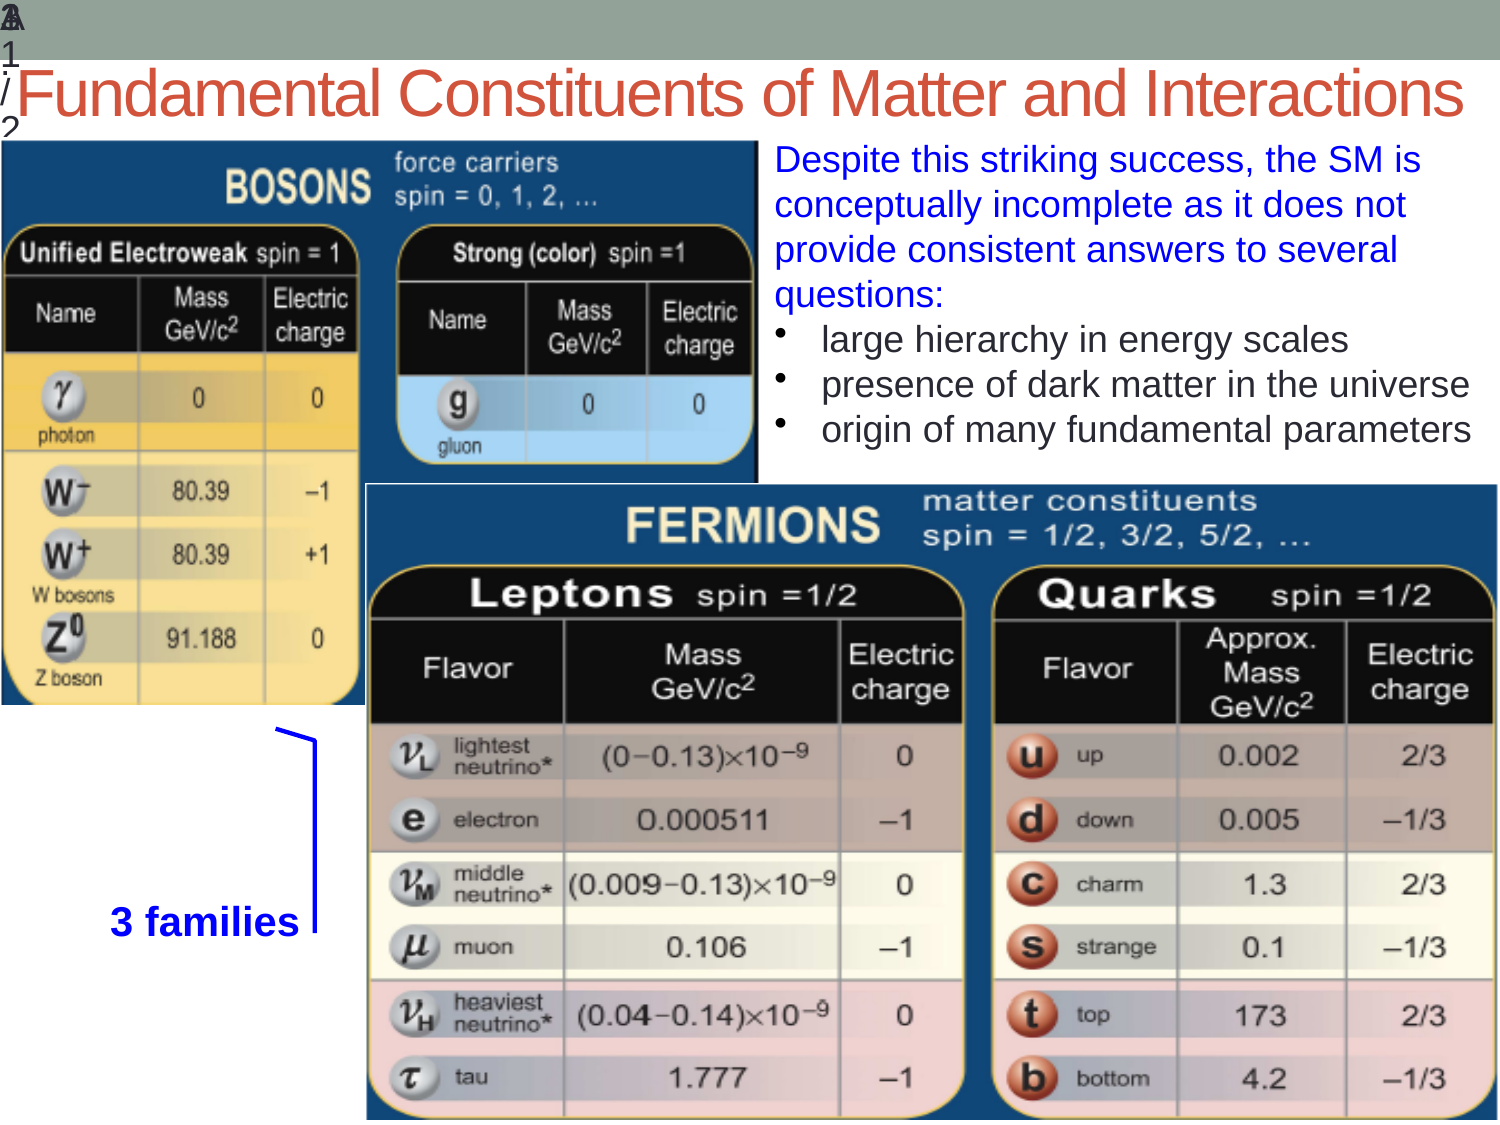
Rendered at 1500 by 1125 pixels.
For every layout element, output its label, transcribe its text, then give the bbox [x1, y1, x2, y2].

text_box 3 families [95, 887, 316, 953]
title Fundamental Constituents of Matter and Interactions [0, 8, 1500, 137]
text_box Despite this striking success, the SM is conceptually incomplete as it does not provide consistent answers to several questions: large hierarchy in energy scales presence of dark matter in the universe origin of many fundamental parameters [759, 128, 1500, 458]
picture [0, 137, 1500, 1120]
